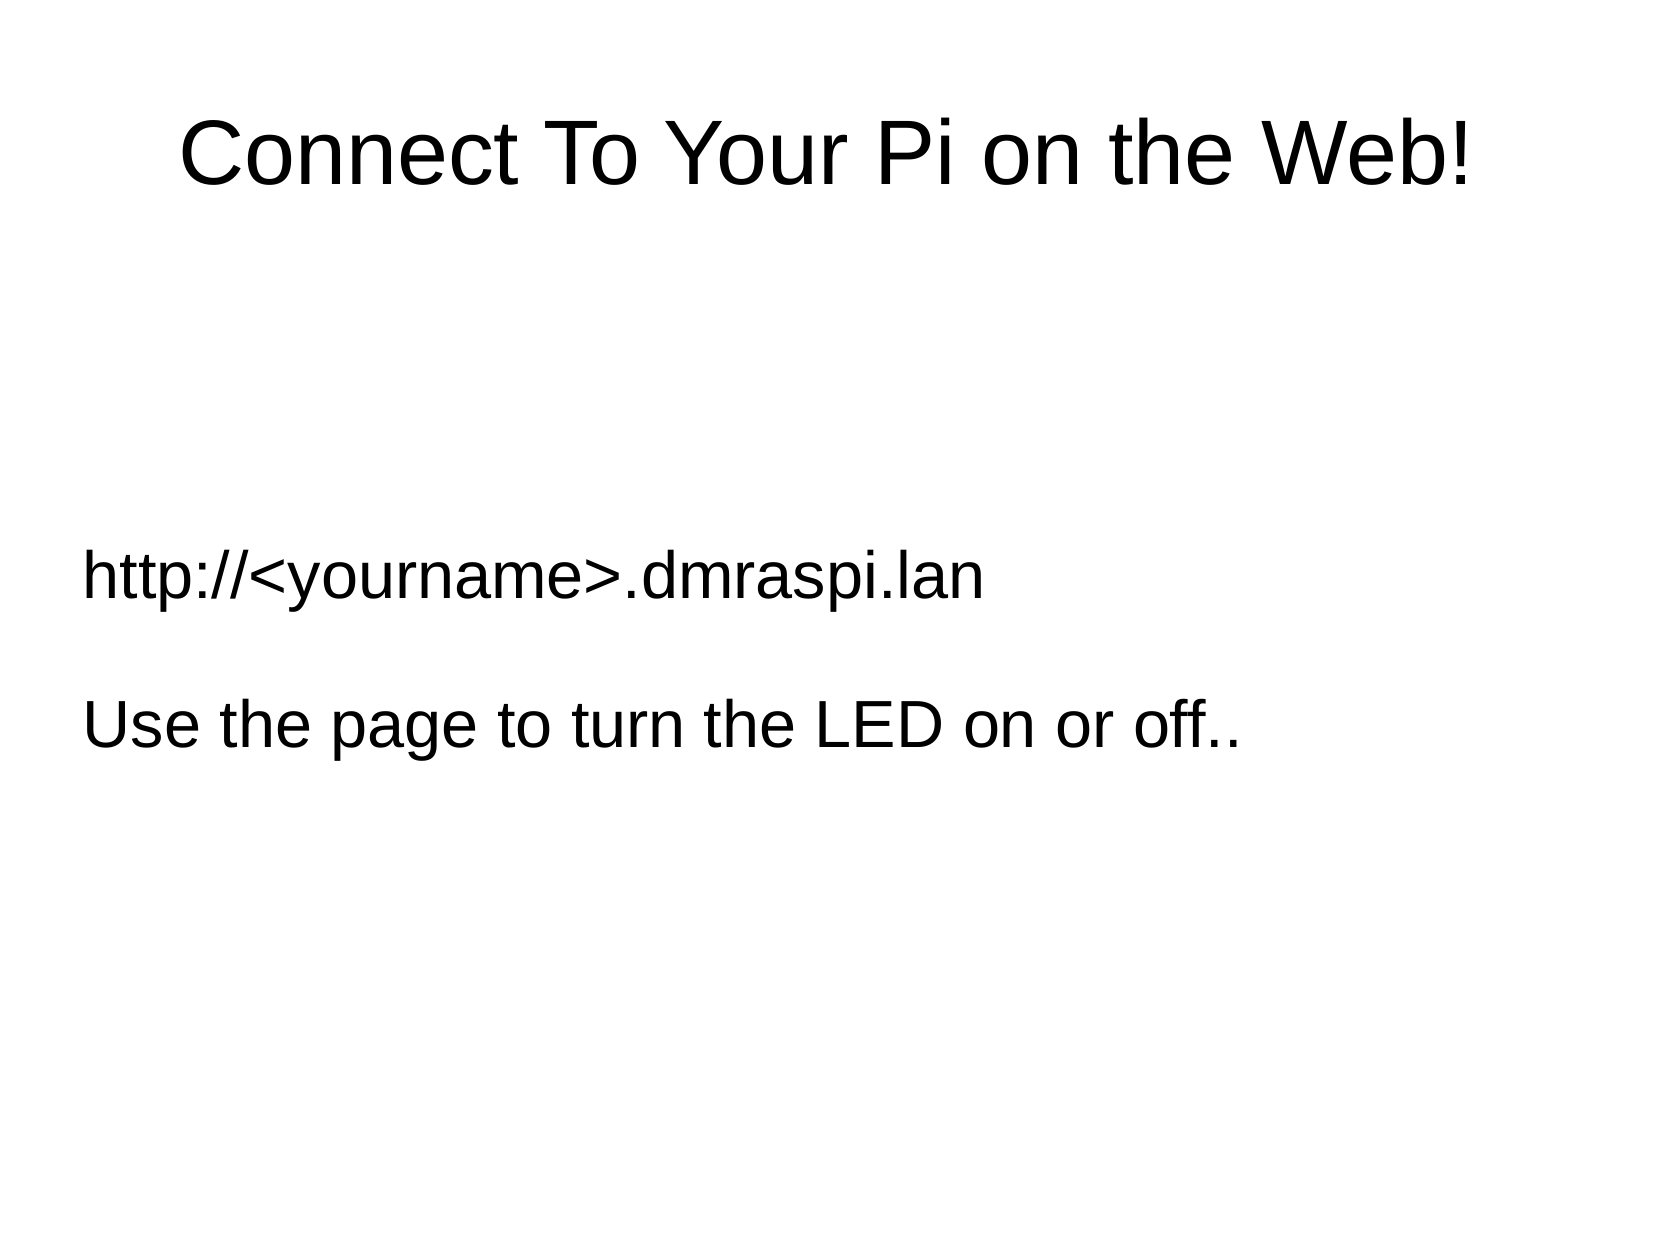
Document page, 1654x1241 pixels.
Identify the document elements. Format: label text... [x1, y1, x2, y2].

title Connect To Your Pi on the Web! [82, 49, 1571, 257]
subtitle http://<yourname>.dmraspi.lan Use the page to turn the LED on or off.. [82, 290, 1538, 1010]
